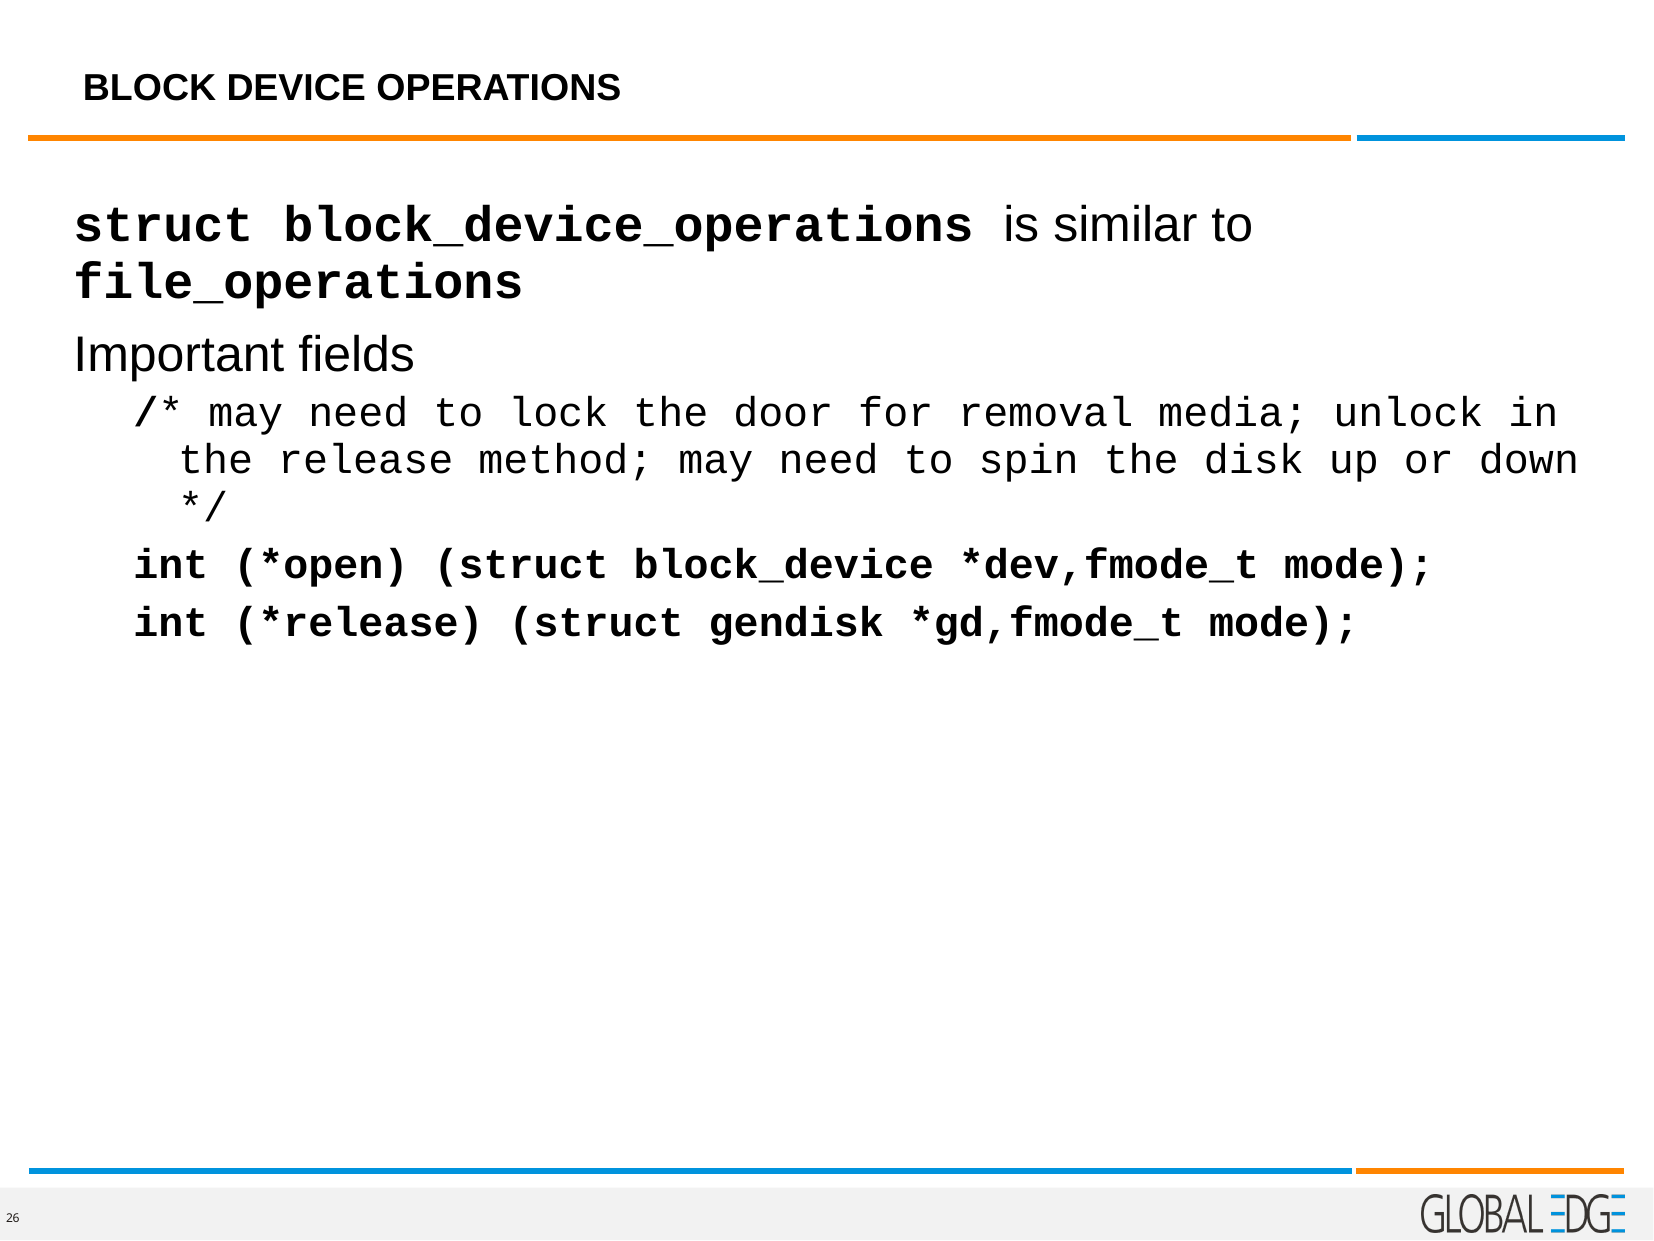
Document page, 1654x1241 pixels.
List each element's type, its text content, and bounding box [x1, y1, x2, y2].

text_box BLOCK DEVICE OPERATIONS [68, 59, 1016, 130]
text_box struct block_device_operations is similar to file_operations Important fields /* may need to lock the door for removal media; unlock in the release method; may need to spin the disk up or down */ int (*open) (struct block_device *dev,fmode_t mode); int (*release) (struct gendisk *gd,fmode_t mode); [58, 188, 1619, 729]
picture [1421, 1194, 1625, 1233]
